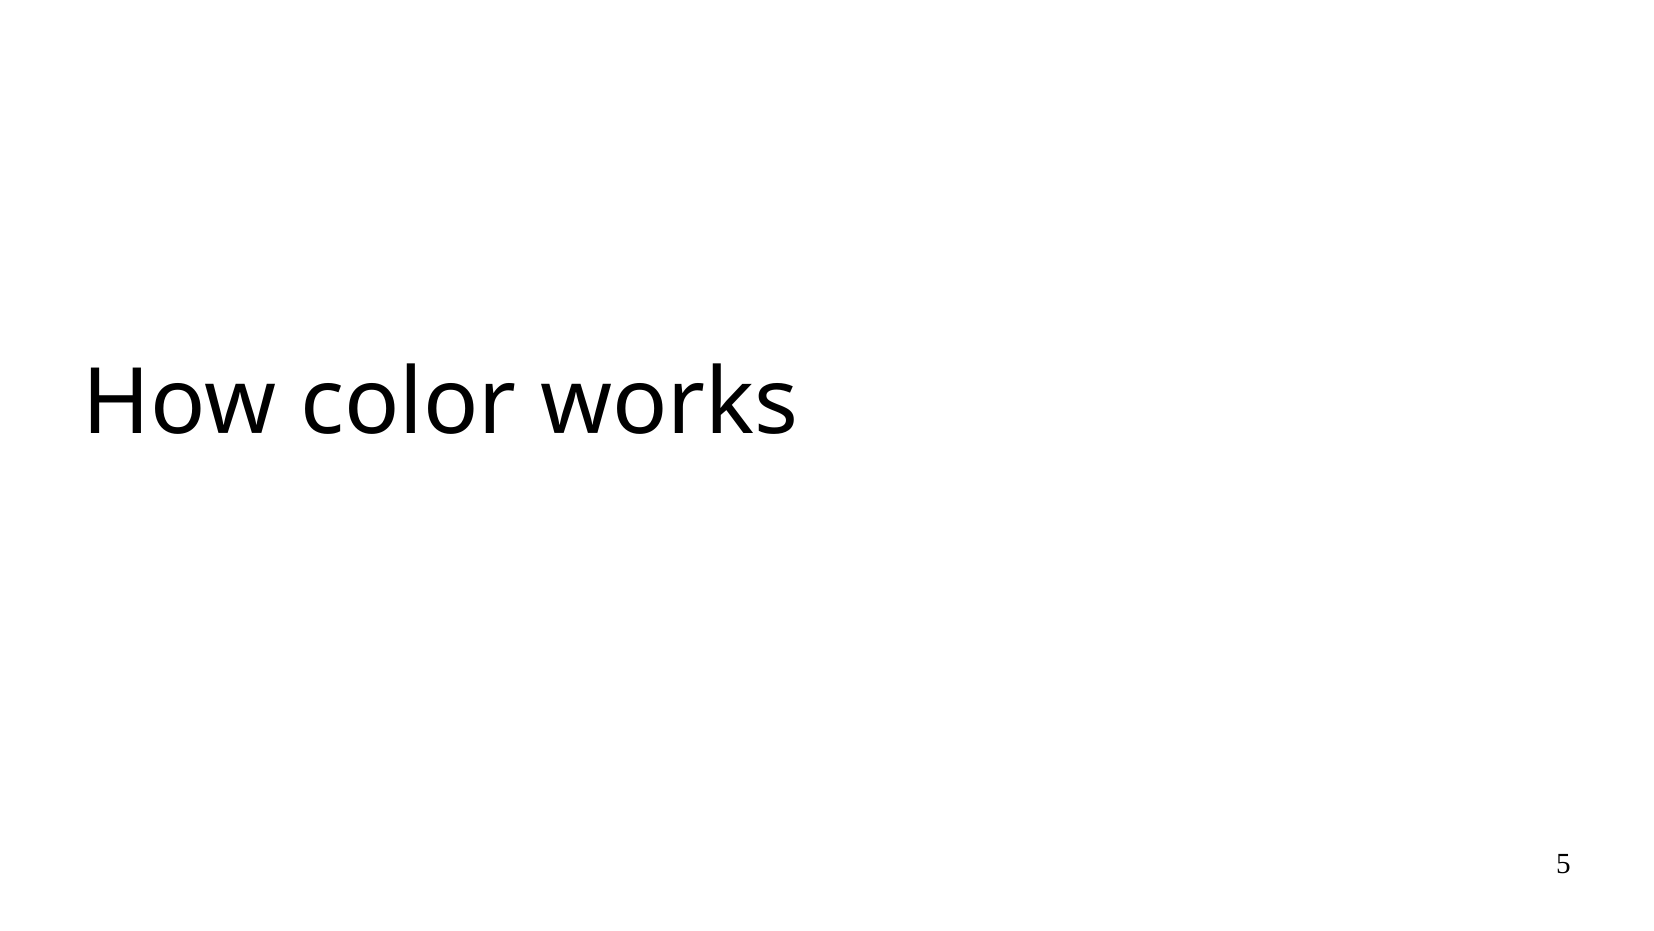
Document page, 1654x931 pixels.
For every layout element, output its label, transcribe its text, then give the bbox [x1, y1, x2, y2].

title How color works [82, 320, 1571, 476]
